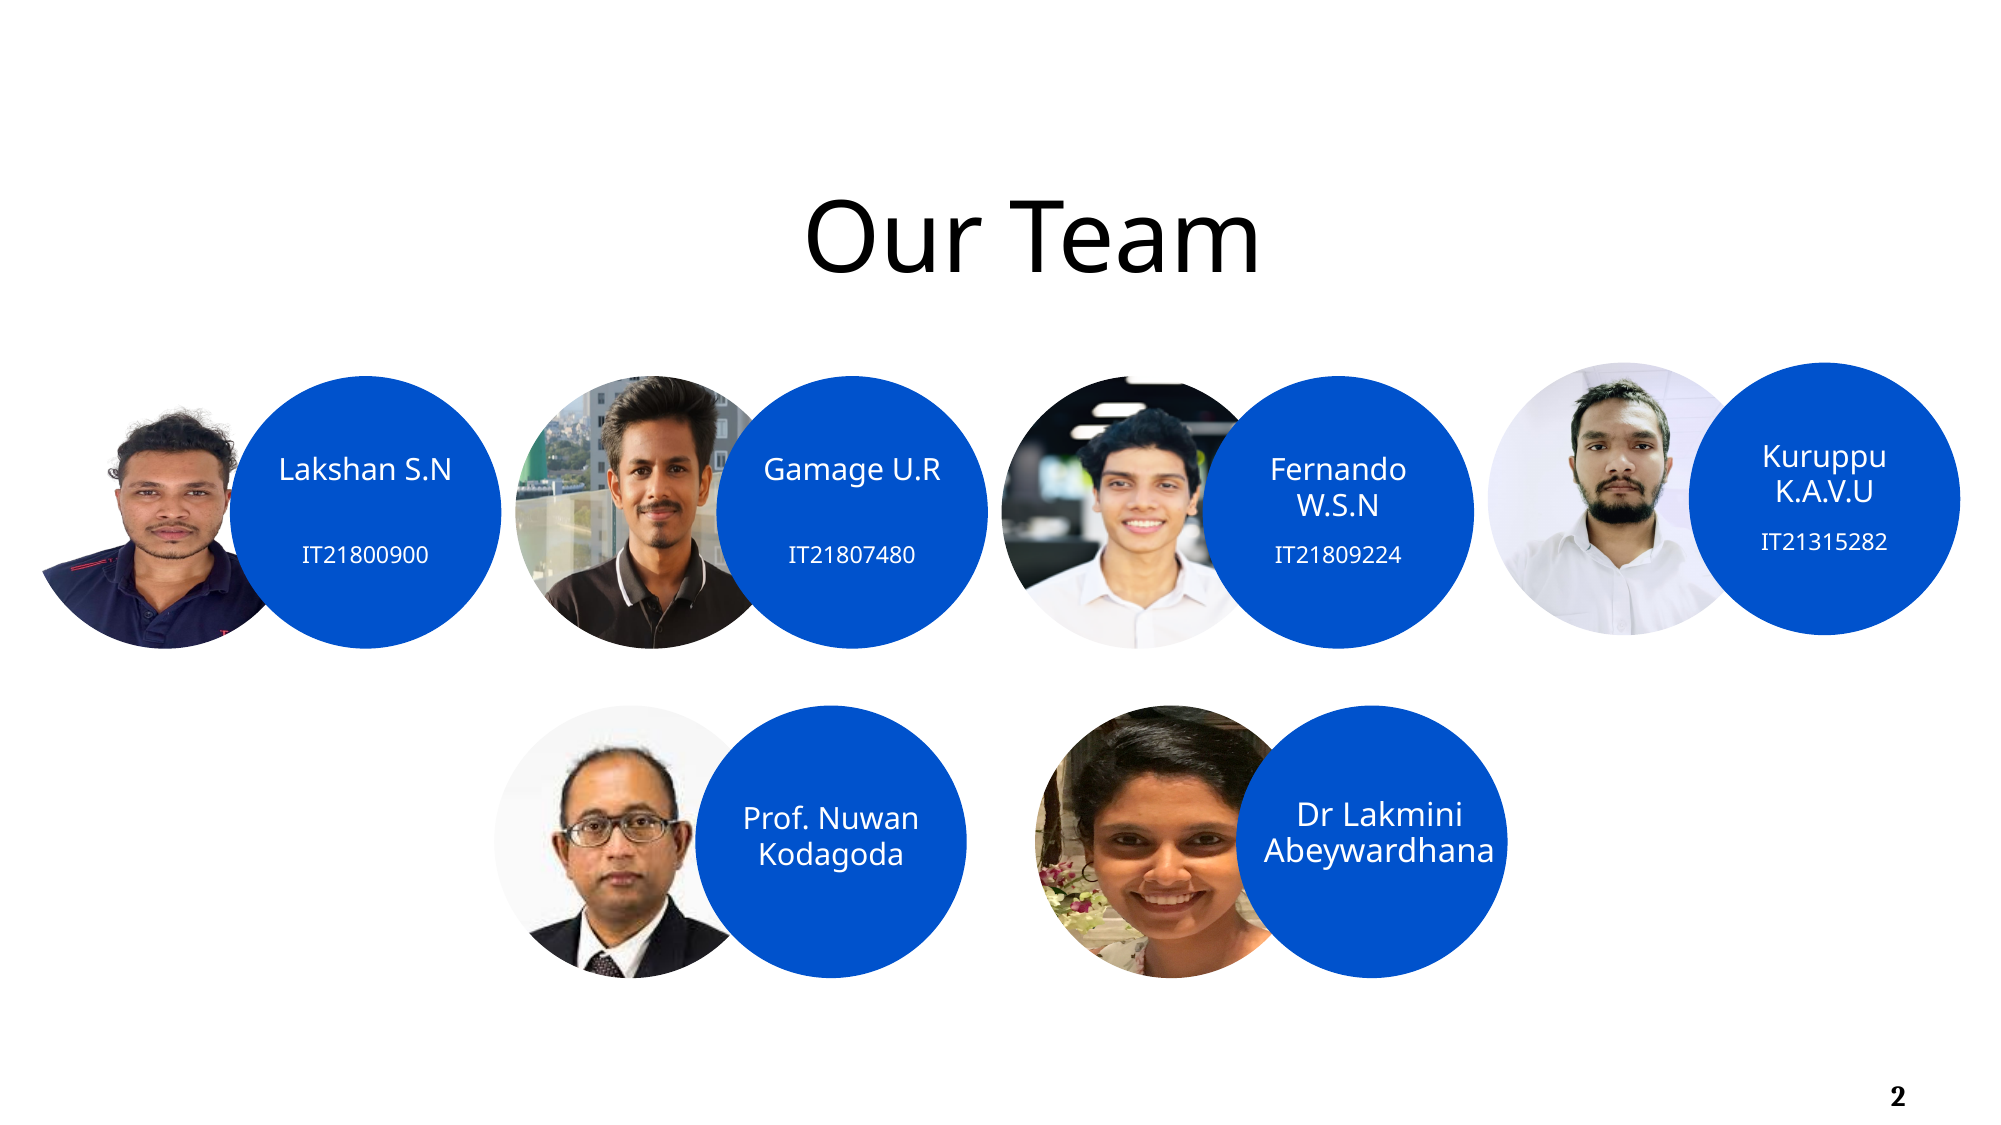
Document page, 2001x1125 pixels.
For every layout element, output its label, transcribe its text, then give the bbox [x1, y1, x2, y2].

text_box Kuruppu K.A.V.U [1720, 437, 1929, 509]
text_box Lakshan S.N [261, 450, 470, 487]
text_box [1001, 376, 1475, 649]
text_box IT21315282 [1711, 527, 1938, 555]
text_box Gamage U.R [748, 450, 957, 487]
text_box IT21800900 [252, 541, 479, 569]
text_box [28, 376, 502, 649]
text_box [1487, 362, 1961, 636]
text_box Our Team [450, 175, 1617, 294]
text_box Dr Lakmini Abeywardhana [1234, 797, 1526, 870]
text_box IT21809224 [1225, 541, 1452, 569]
text_box Prof. Nuwan Kodagoda [726, 799, 936, 870]
text_box [494, 705, 967, 979]
text_box IT21807480 [738, 541, 966, 569]
text_box Fernando W.S.N [1234, 451, 1443, 523]
text_box [1035, 705, 1505, 979]
text_box [515, 376, 988, 649]
